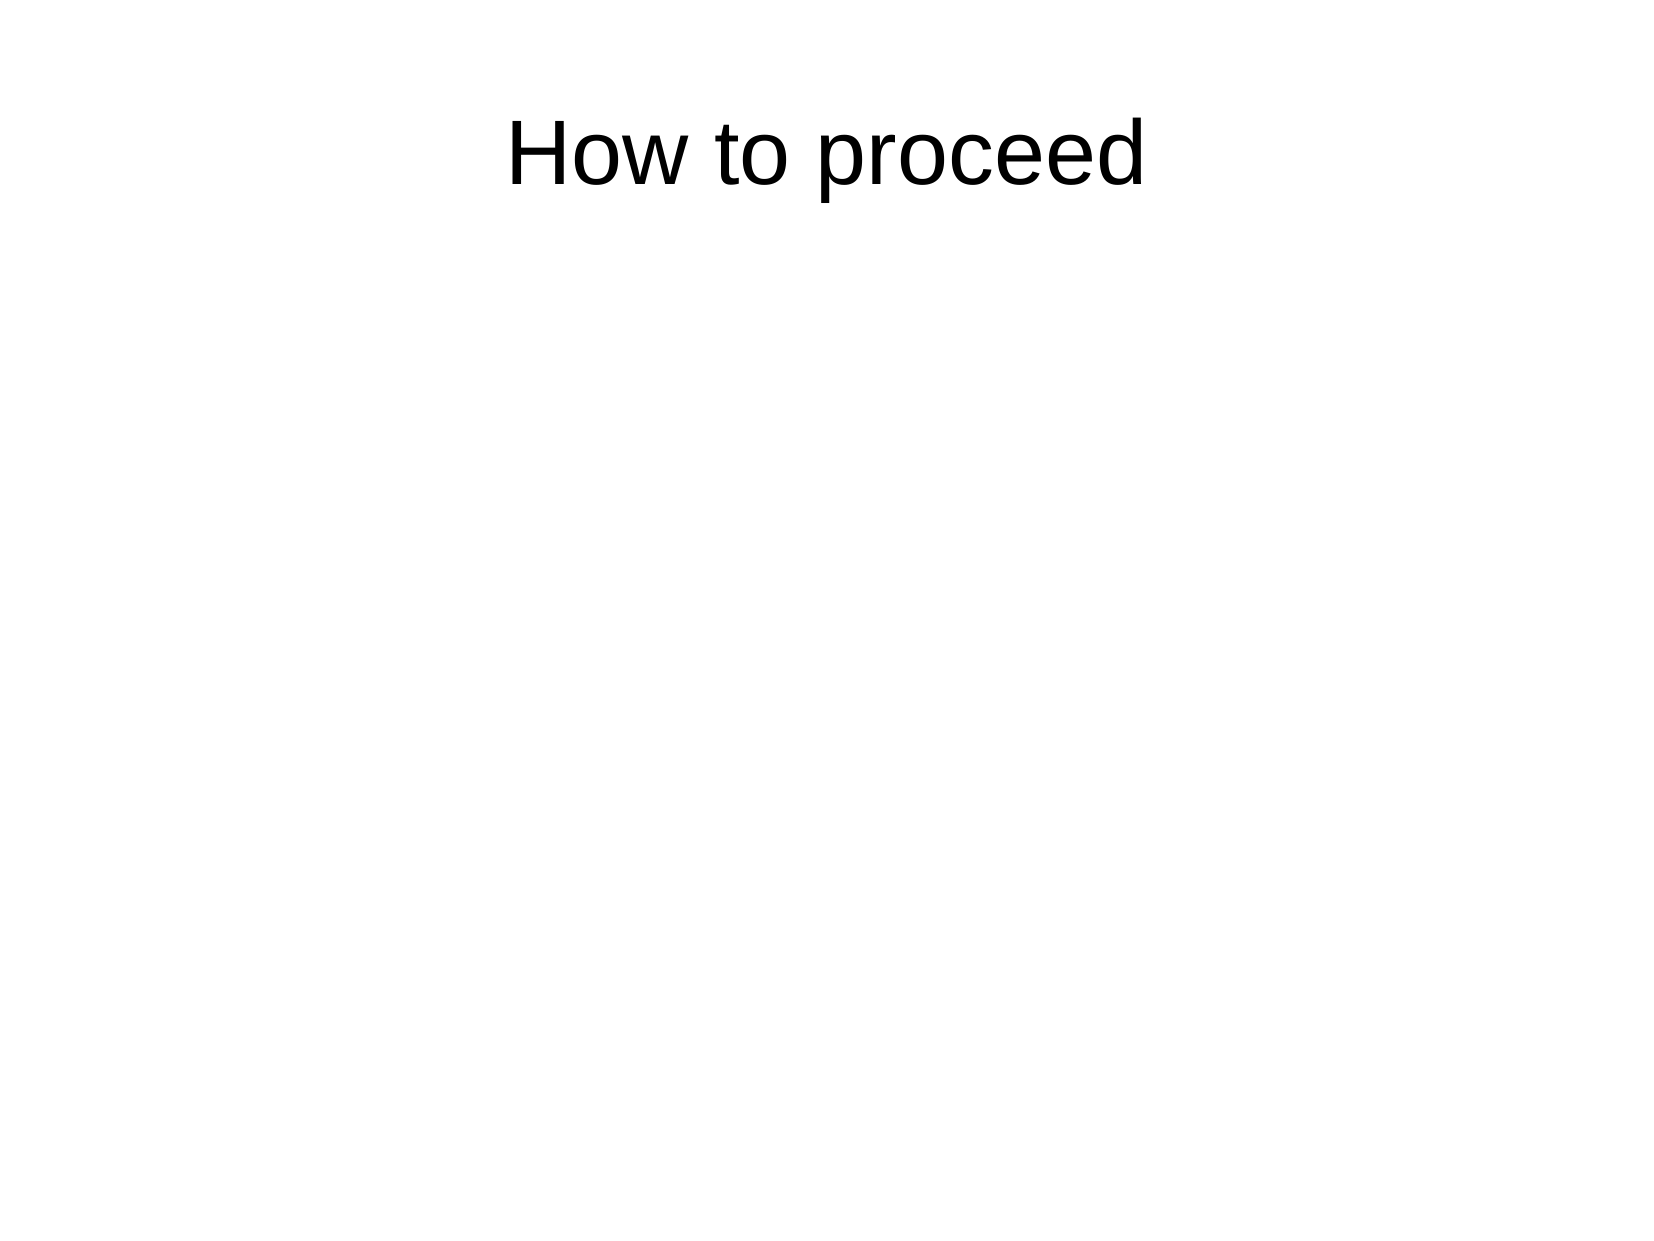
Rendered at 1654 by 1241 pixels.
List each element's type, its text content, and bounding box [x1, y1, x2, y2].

title How to proceed [82, 49, 1571, 257]
